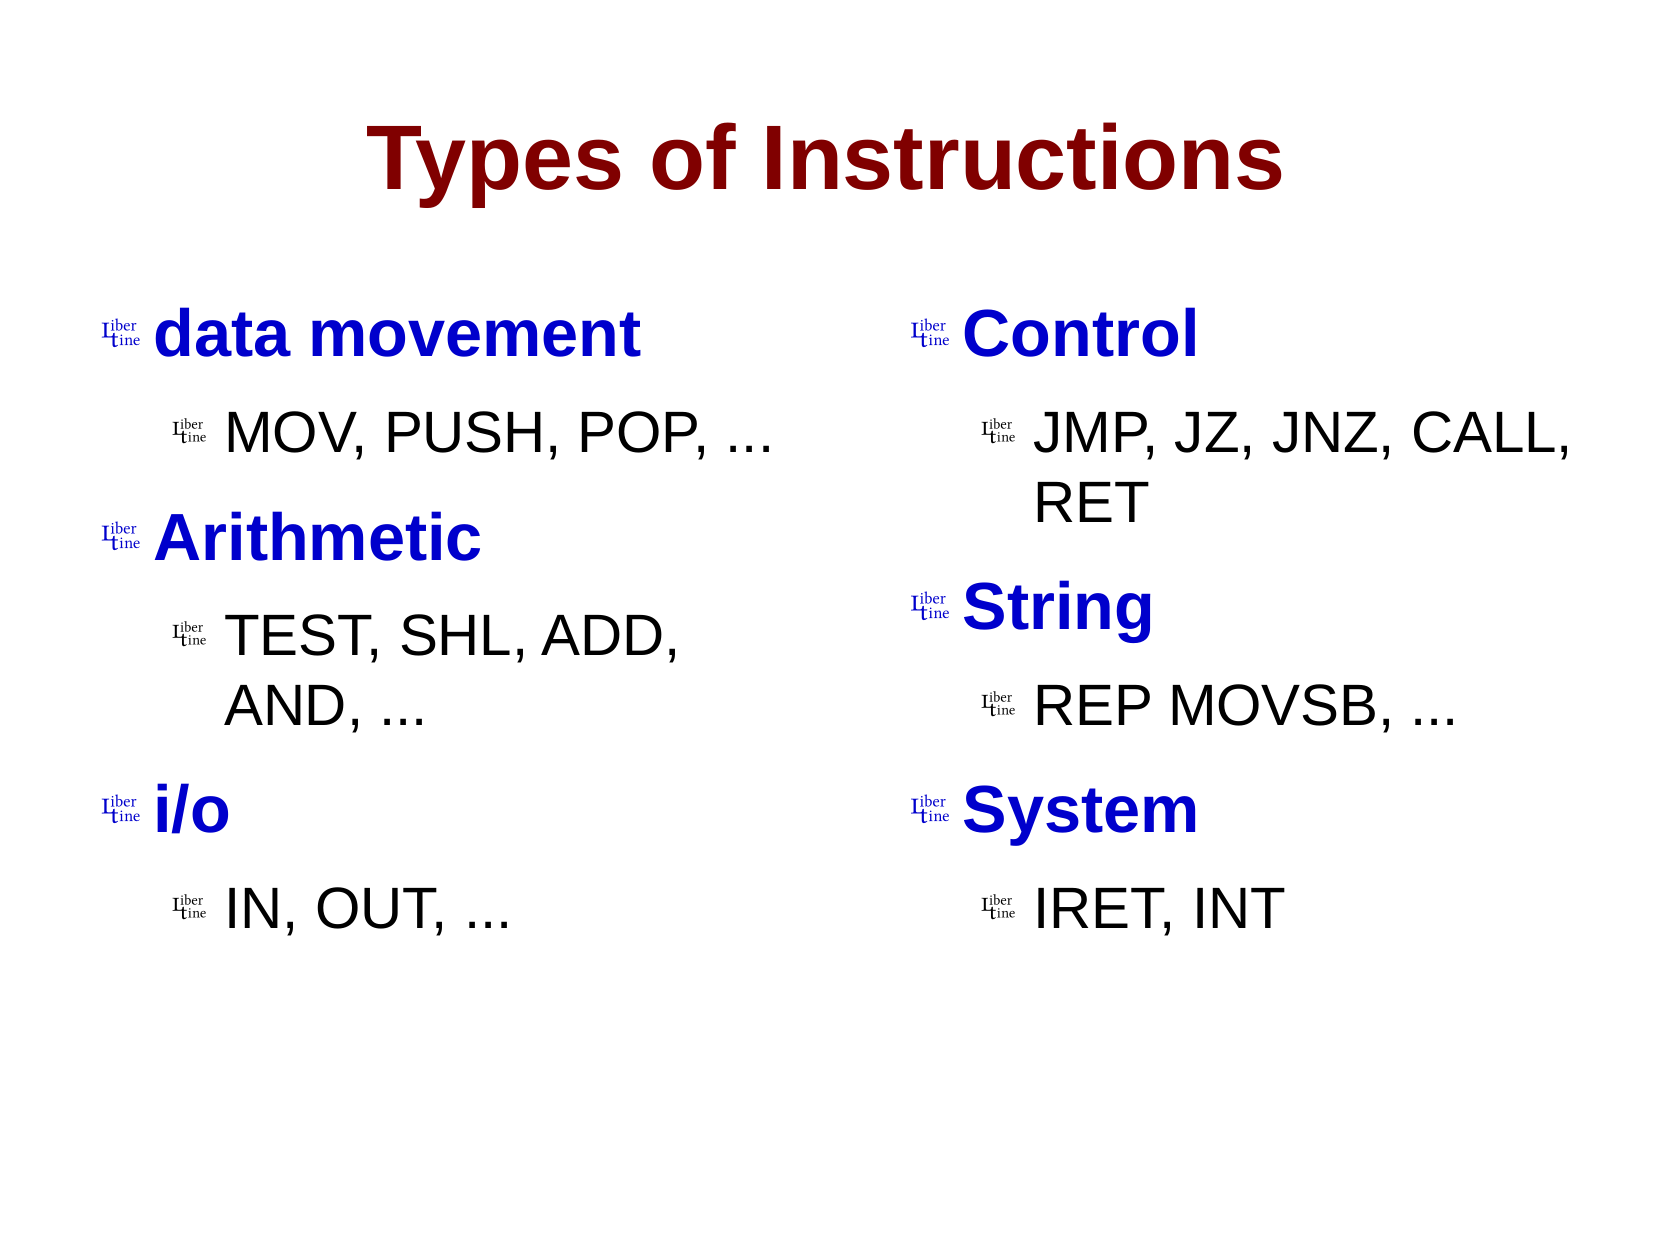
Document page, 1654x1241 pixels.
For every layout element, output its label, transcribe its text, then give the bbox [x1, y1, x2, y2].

list Control JMP, JZ, JNZ, CALL, RET String REP MOVSB, ... System IRET, INT [891, 290, 1619, 1010]
list data movement MOV, PUSH, POP, ... Arithmetic TEST, SHL, ADD, AND, ... i/o IN, OUT, ... [82, 290, 809, 1010]
title Types of Instructions [82, 49, 1571, 257]
